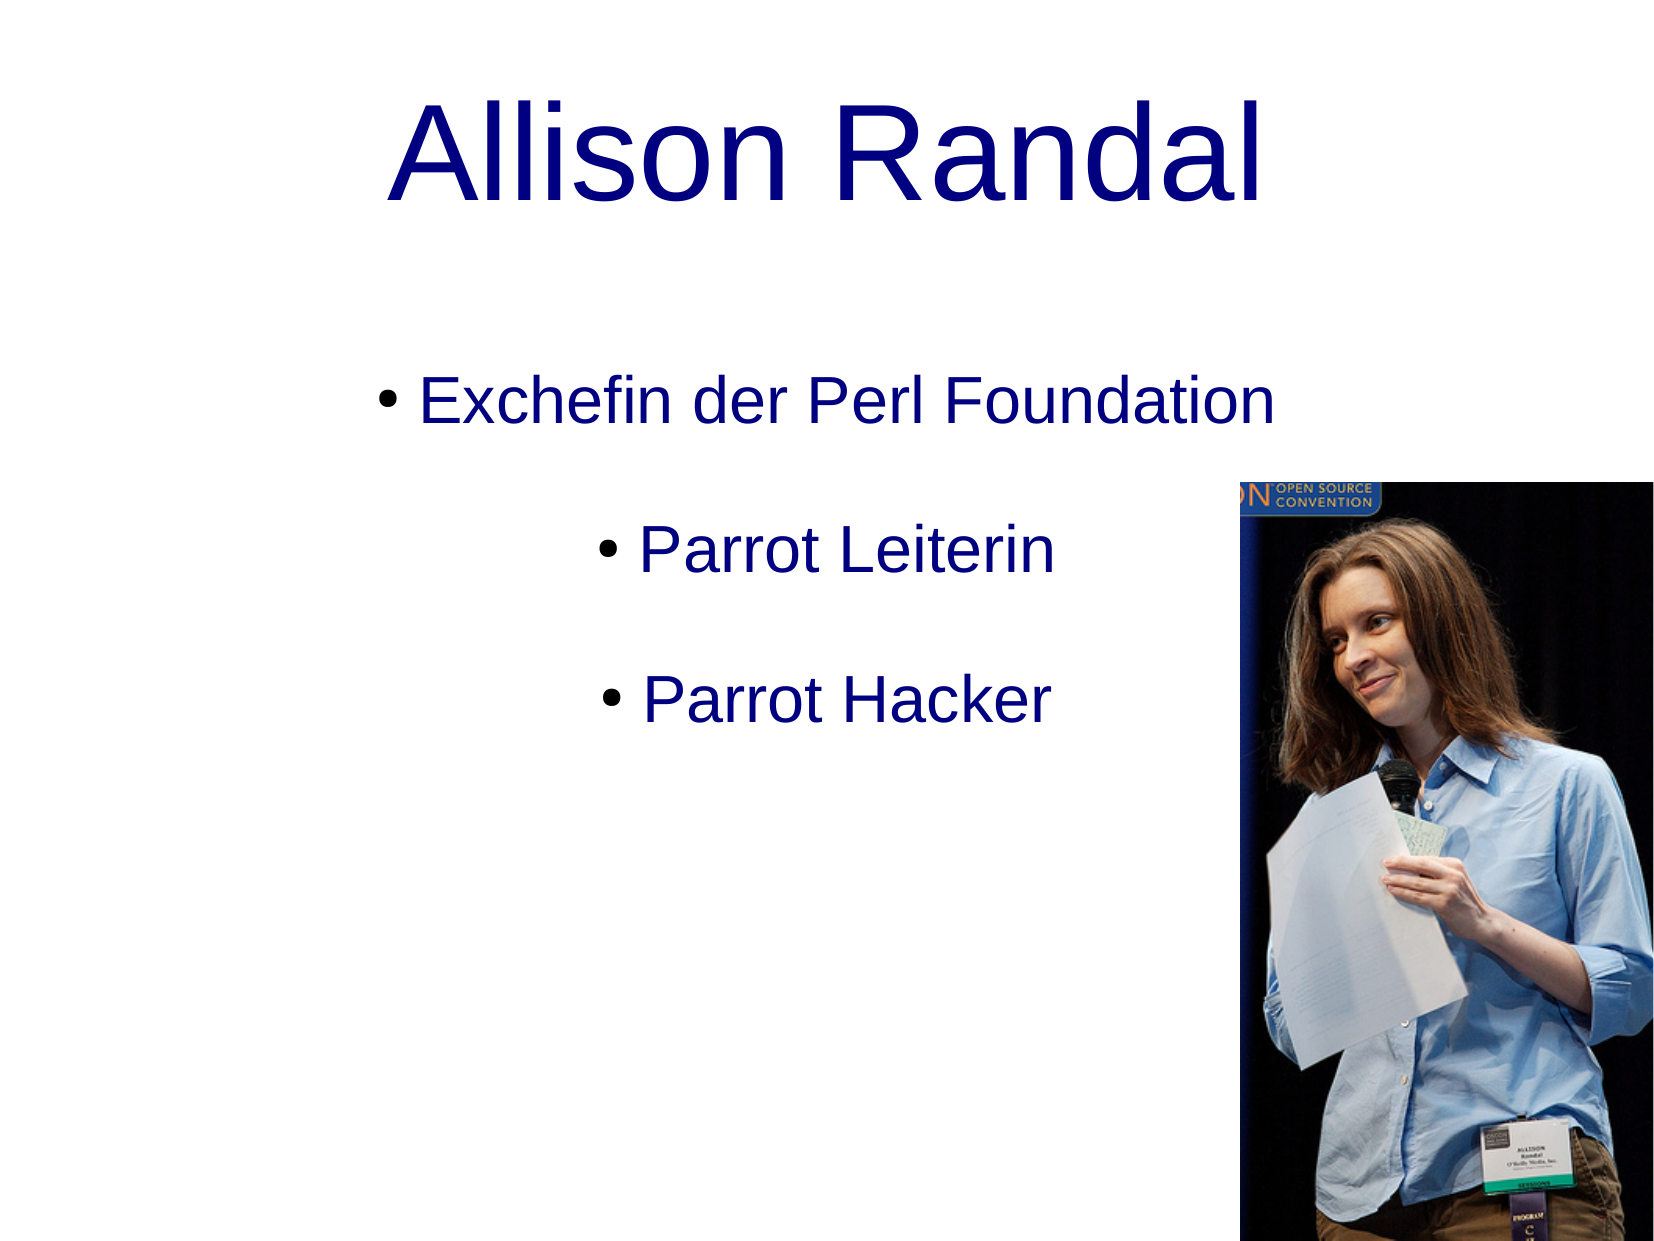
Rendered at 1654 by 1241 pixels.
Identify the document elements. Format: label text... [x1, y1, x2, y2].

picture [1240, 482, 1654, 1241]
subtitle Exchefin der Perl Foundation Parrot Leiterin Parrot Hacker [82, 290, 1571, 1109]
title Allison Randal [82, 49, 1571, 257]
